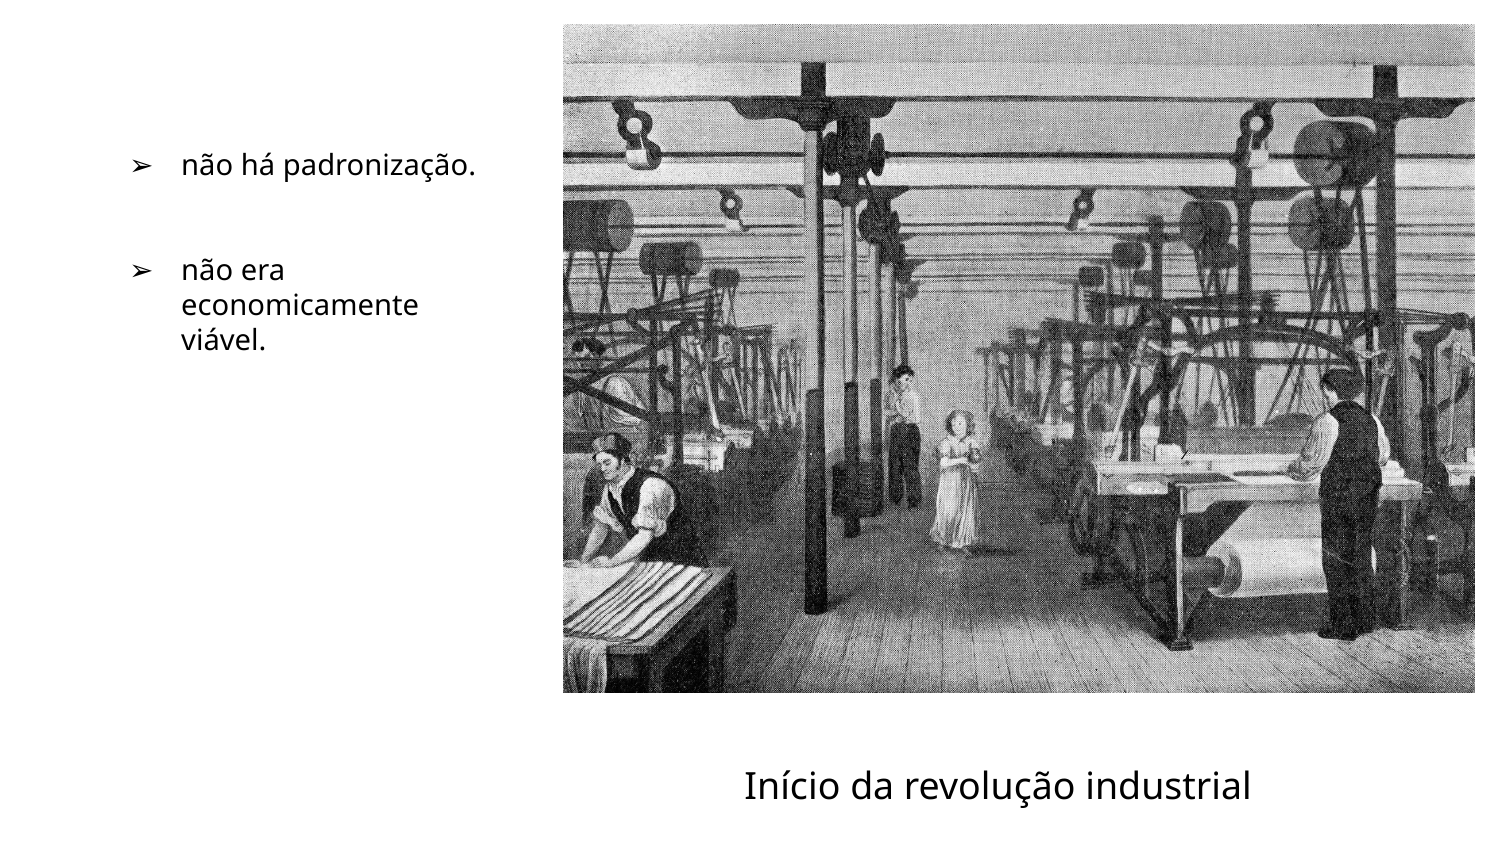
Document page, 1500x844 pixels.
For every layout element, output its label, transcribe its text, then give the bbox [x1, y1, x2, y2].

picture [563, 24, 1475, 693]
text_box não há padronização. não era economicamente viável. [91, 131, 513, 372]
title Início da revolução industrial [729, 701, 1310, 826]
